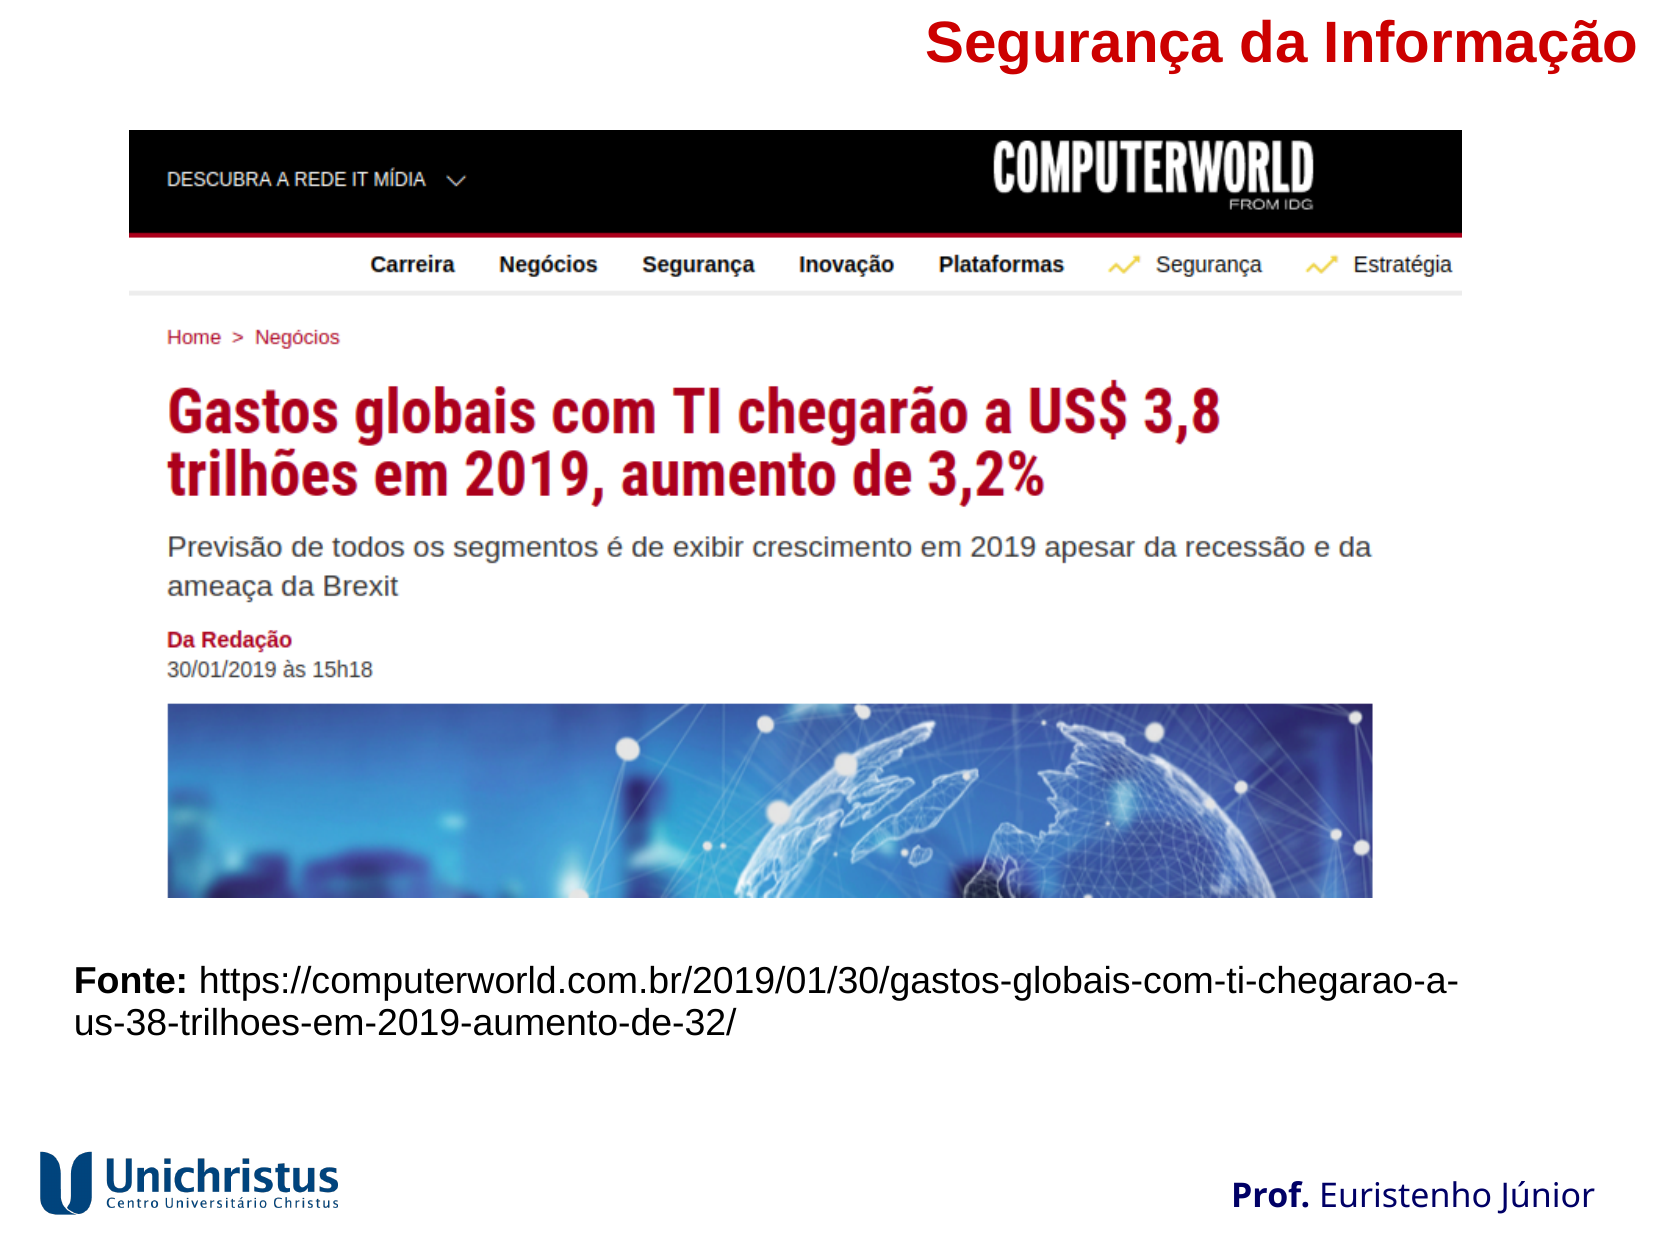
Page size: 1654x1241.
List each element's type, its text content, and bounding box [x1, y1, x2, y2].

text_box Fonte: https://computerworld.com.br/2019/01/30/gastos-globais-com-ti-chegarao-a-us-38-trilhoes-em-2019-aumento-de-32/ [59, 952, 1524, 1052]
text_box Segurança da Informação [911, 2, 1654, 83]
text_box Prof. Euristenho Júnior [1216, 1163, 1654, 1224]
picture [129, 130, 1462, 898]
picture [35, 1148, 343, 1217]
